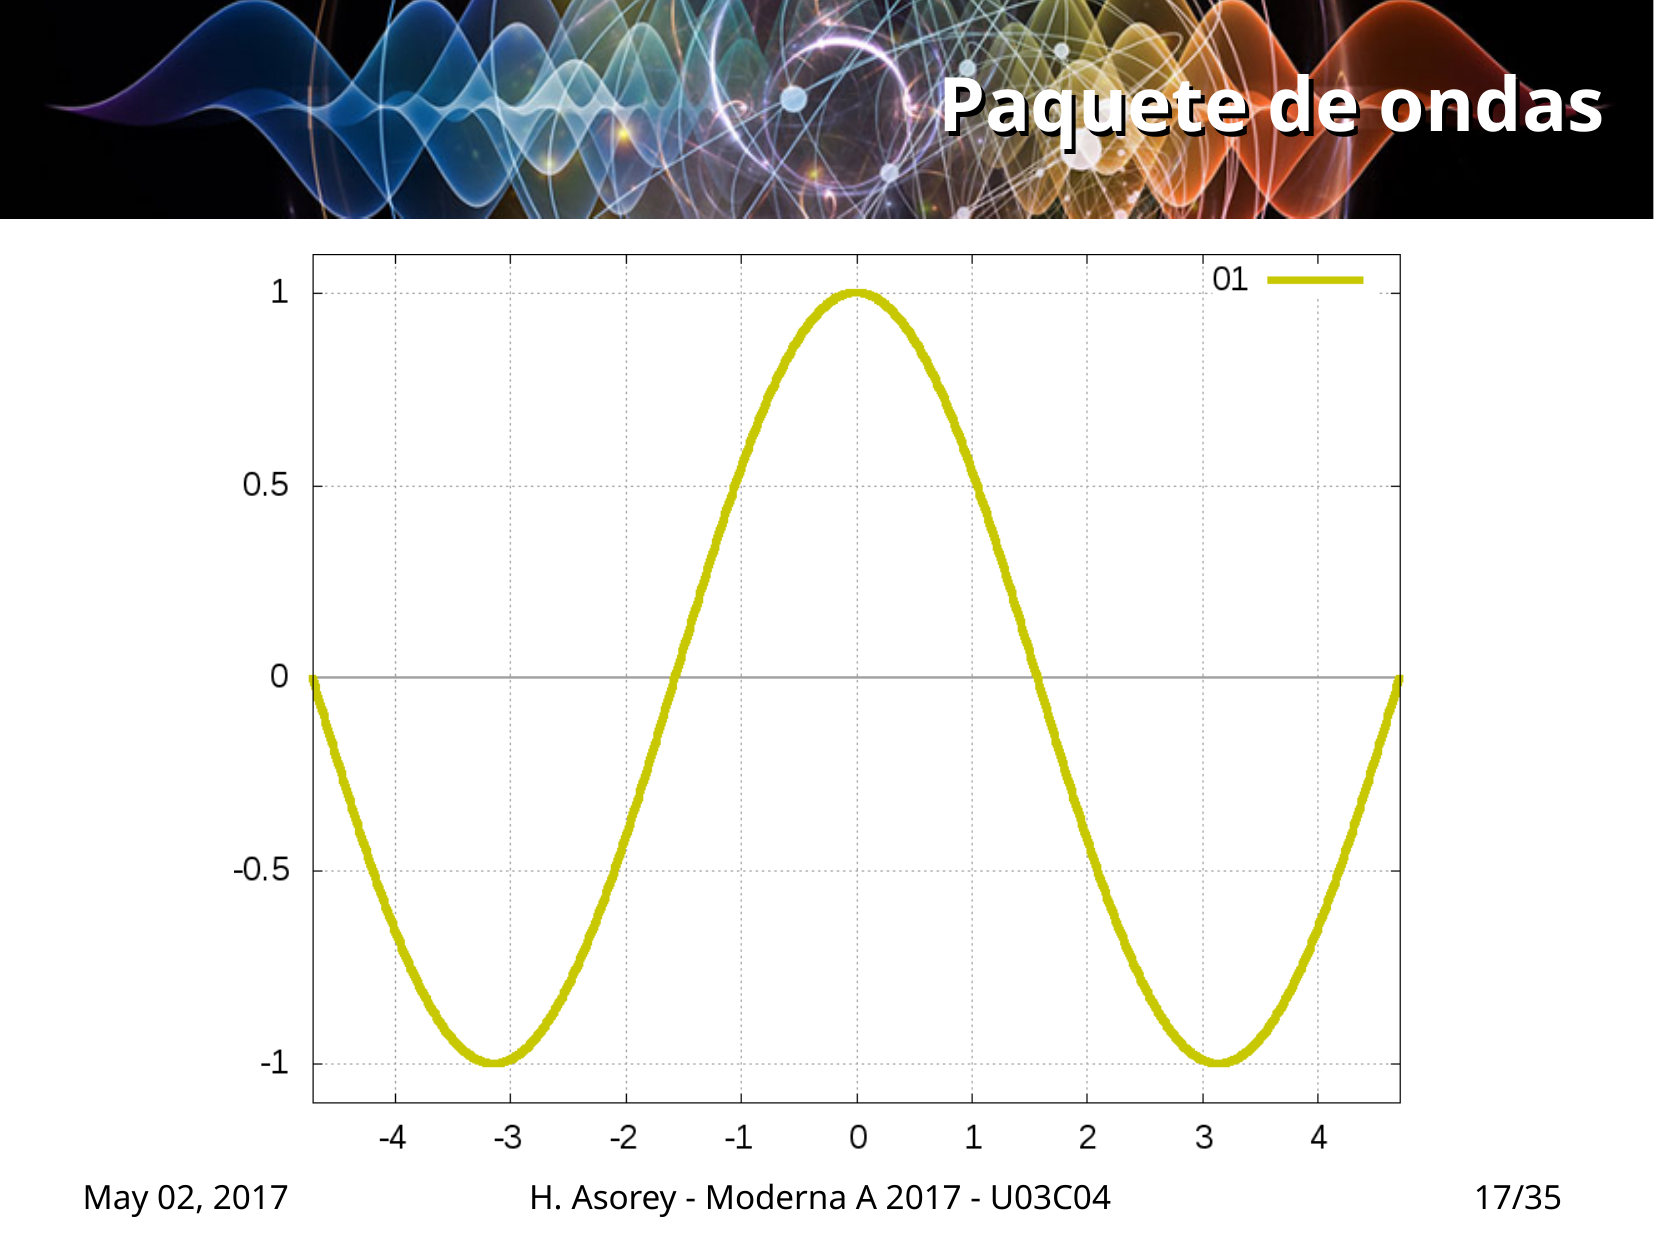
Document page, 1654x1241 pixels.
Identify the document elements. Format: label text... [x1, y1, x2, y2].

picture [0, 0, 1654, 219]
picture [234, 254, 1416, 1156]
title Paquete de ondas [45, 15, 1606, 191]
